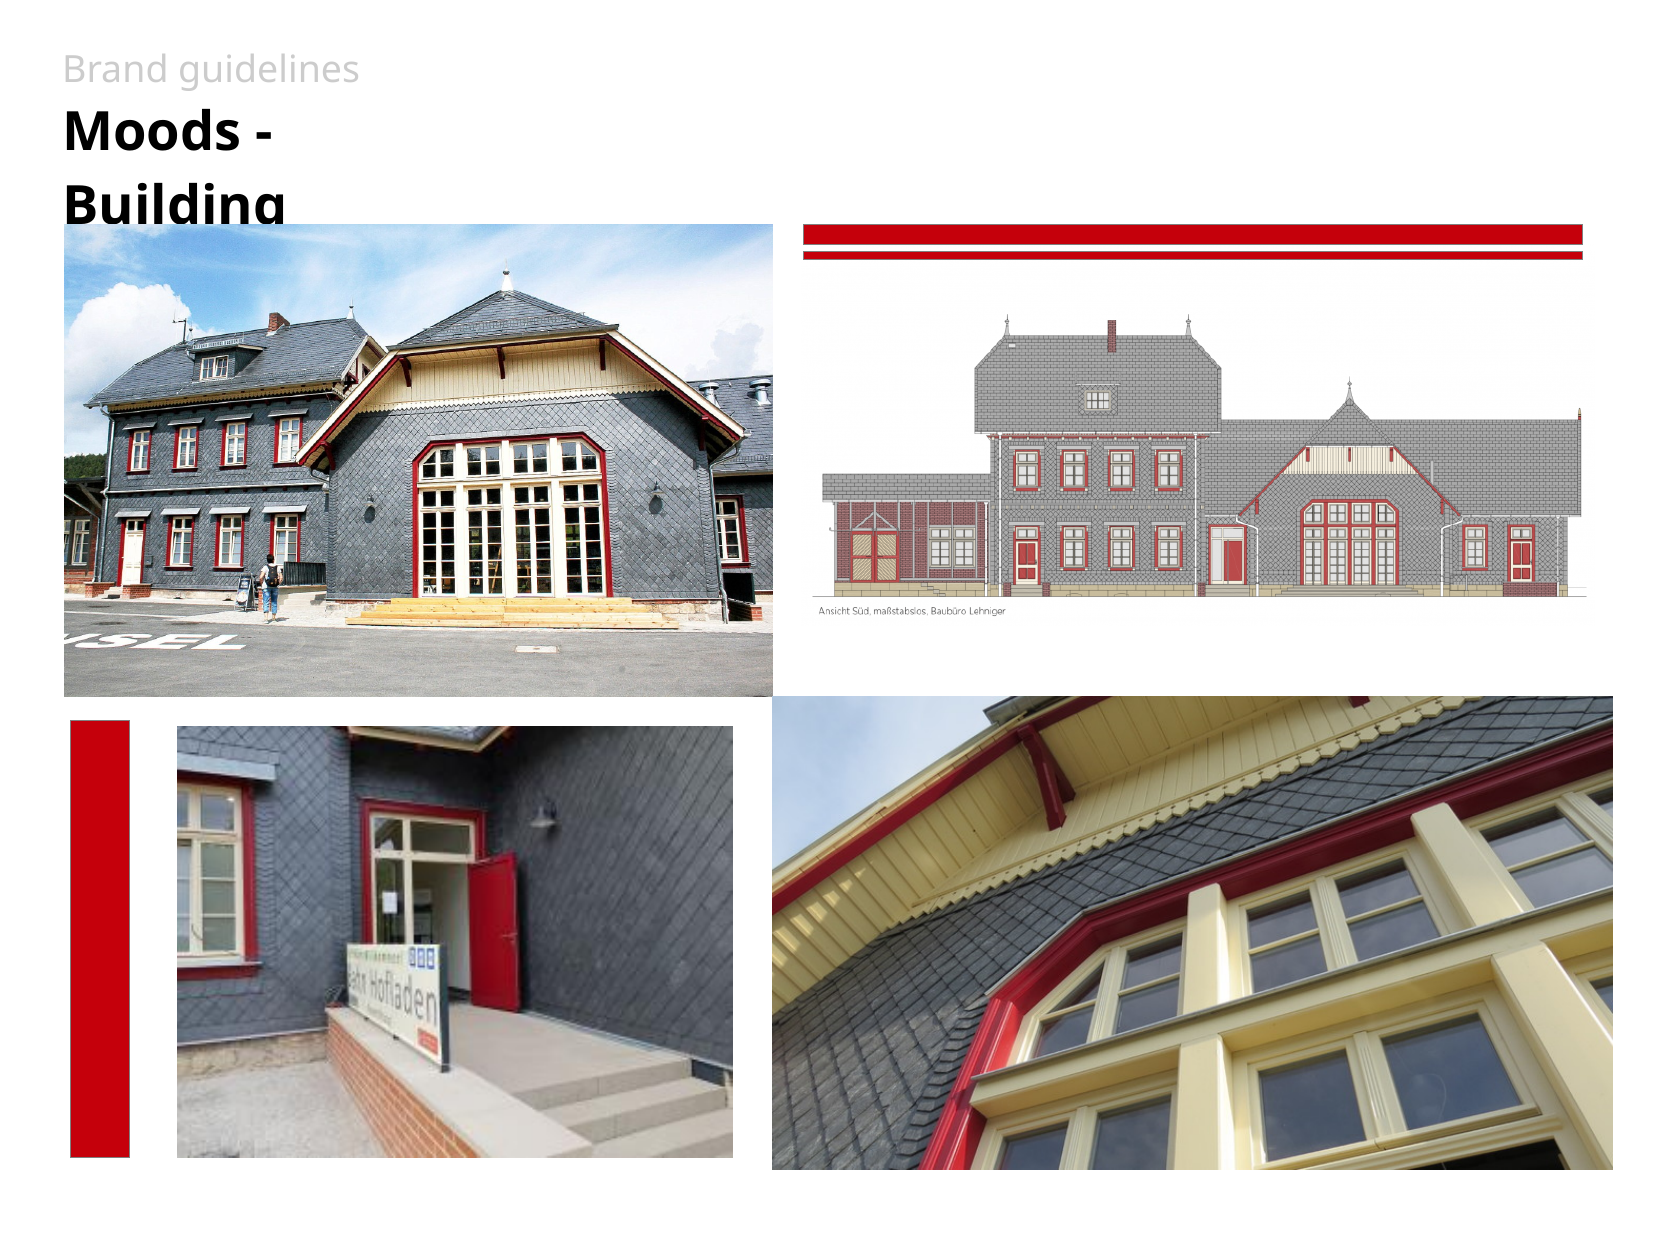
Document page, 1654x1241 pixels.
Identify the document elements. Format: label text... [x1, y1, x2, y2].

text_box [803, 251, 1583, 260]
text_box [70, 720, 130, 1158]
text_box Moods - Building [47, 85, 508, 166]
text_box Brand guidelines [47, 34, 508, 85]
picture [64, 224, 1613, 1170]
picture [801, 244, 1595, 626]
picture [177, 726, 733, 1158]
text_box [803, 224, 1583, 245]
